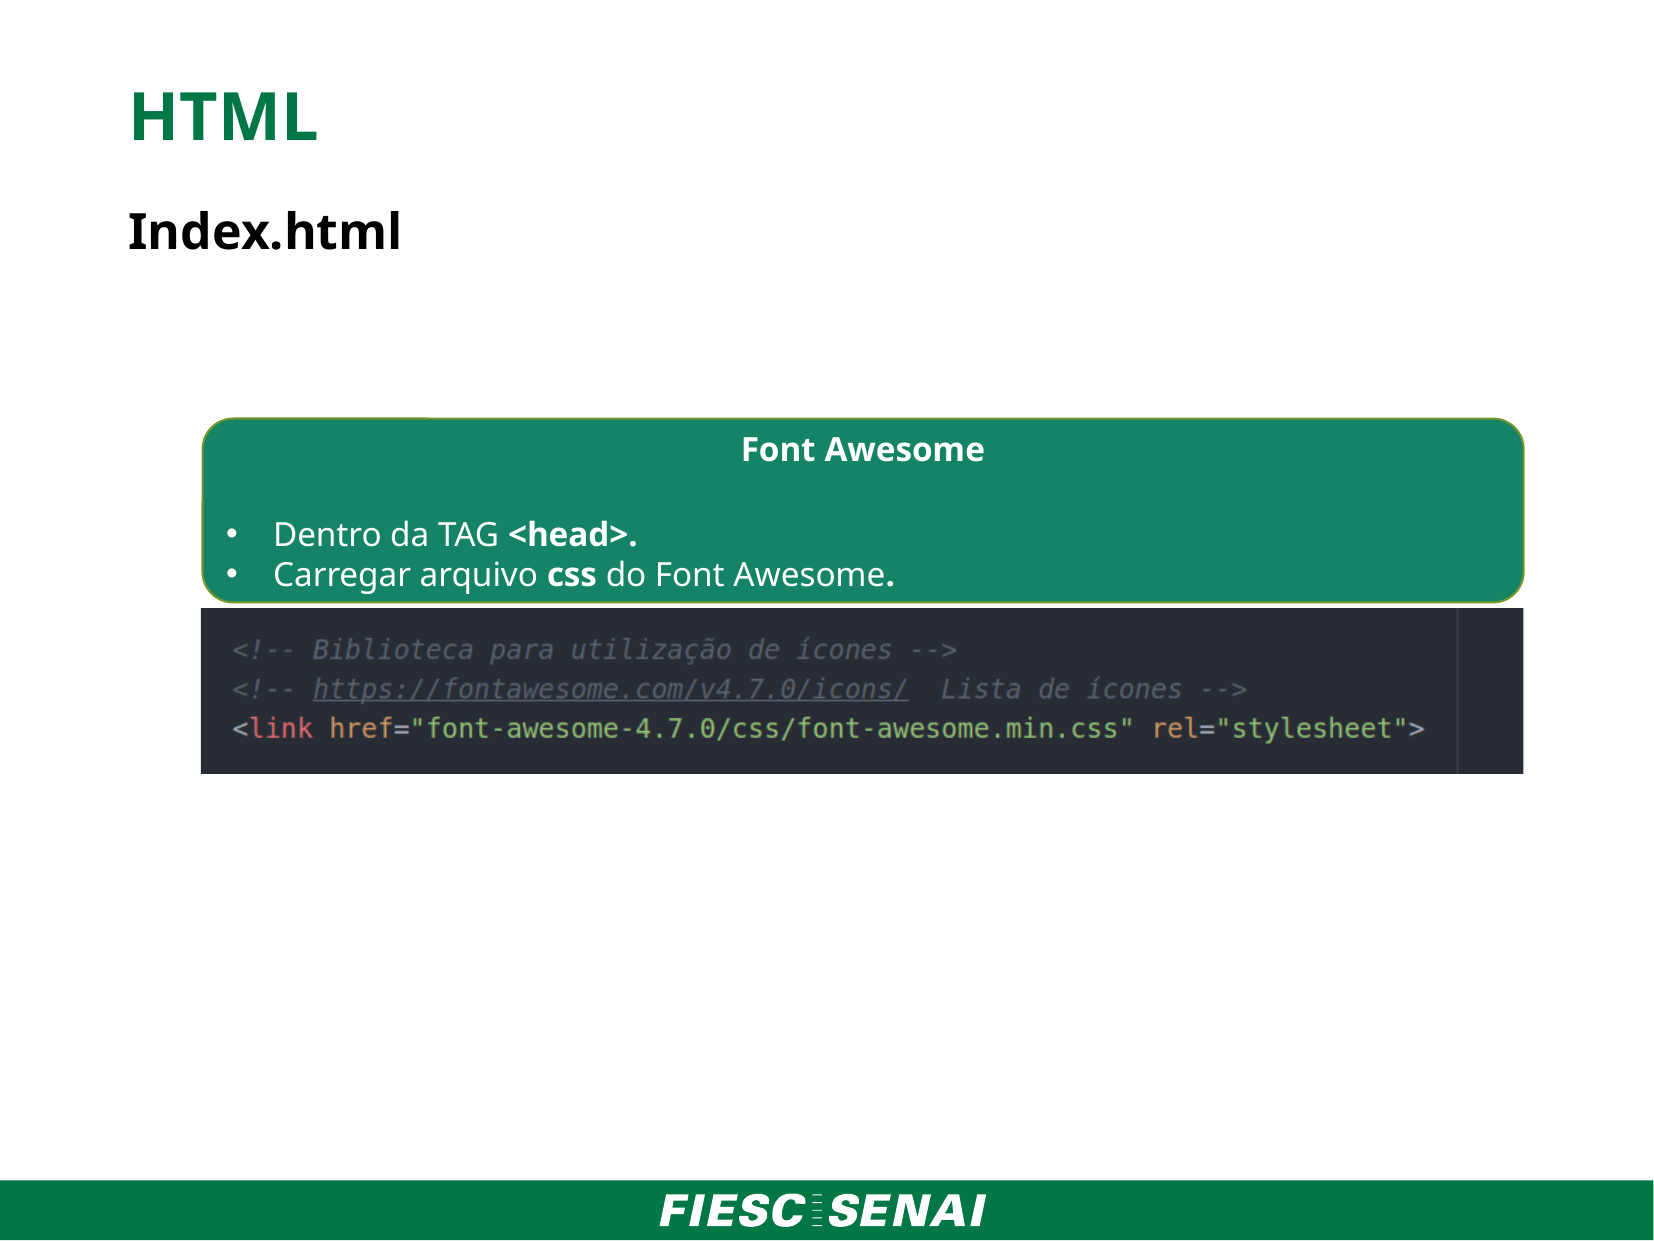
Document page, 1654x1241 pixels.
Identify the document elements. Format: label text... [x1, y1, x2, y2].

text_box Font Awesome Dentro da TAG <head>. Carregar arquivo css do Font Awesome. [202, 418, 1524, 603]
list Index.html [113, 200, 1540, 1117]
picture [200, 608, 1524, 774]
title HTML [113, 39, 1540, 200]
